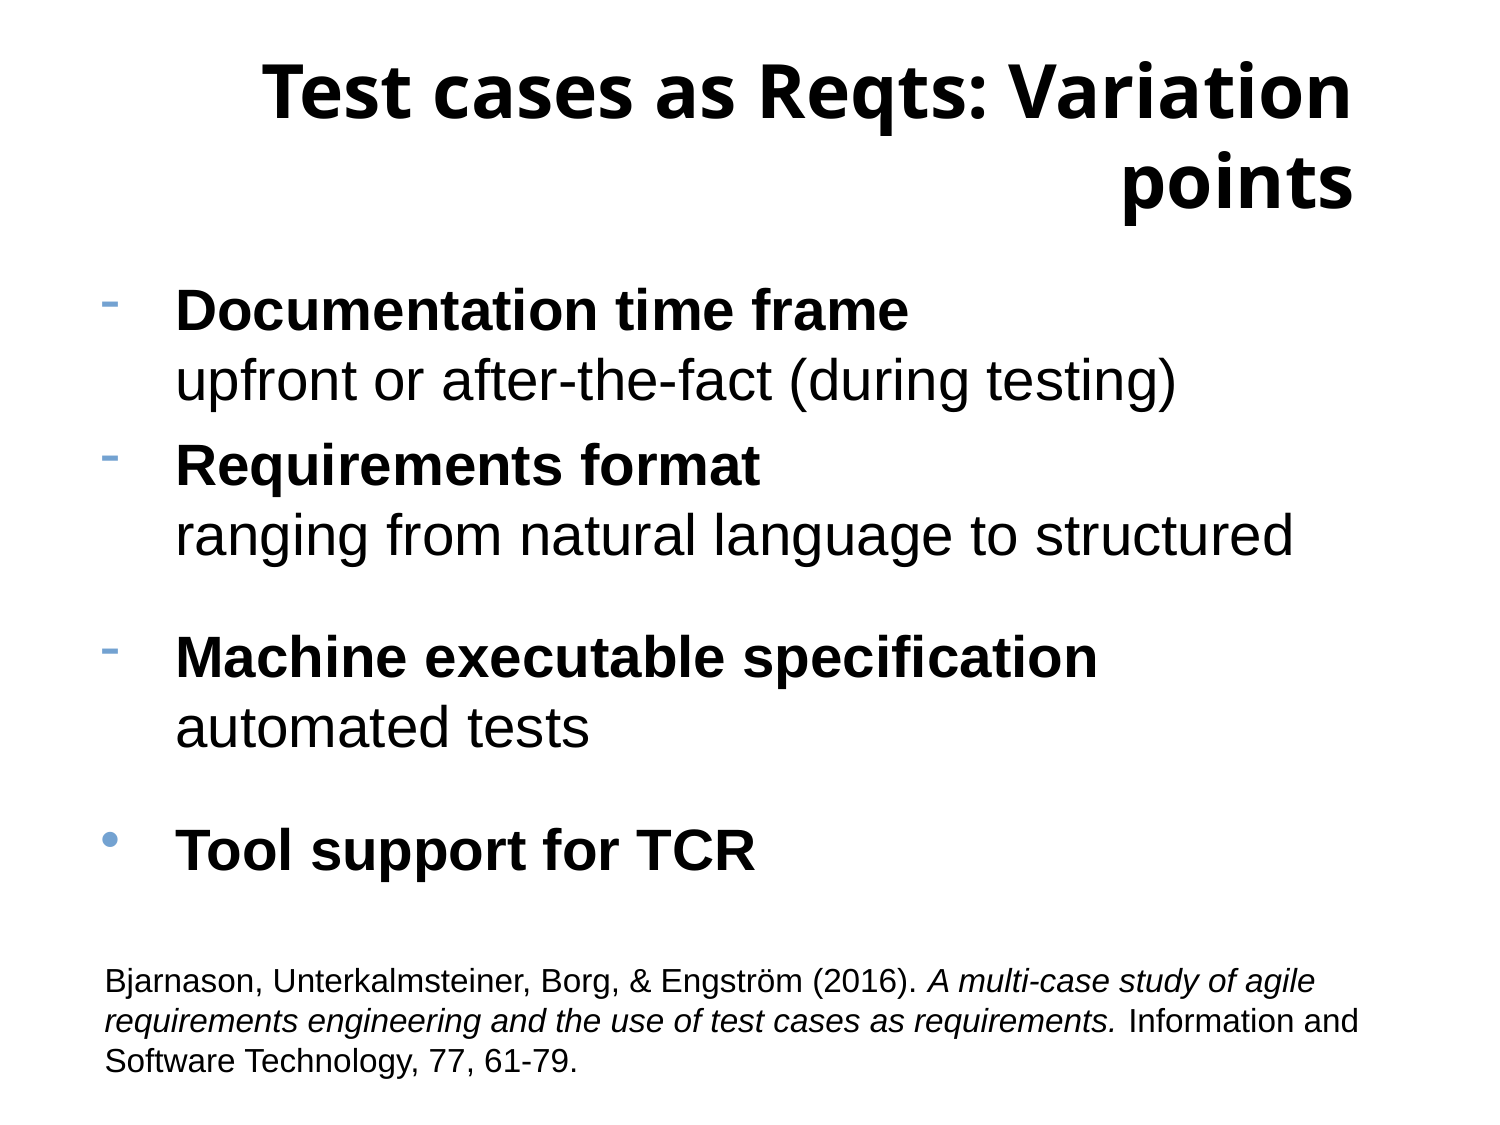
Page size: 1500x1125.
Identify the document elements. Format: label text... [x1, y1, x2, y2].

list Documentation time frame upfront or after-the-fact (during testing) Requirements format ranging from natural language to structured Machine executable specification automated tests Tool support for TCR [85, 264, 1435, 953]
text_box Bjarnason, Unterkalmsteiner, Borg, & Engström (2016). A multi-case study of agile requirements engineering and the use of test cases as requirements. Information and Software Technology, 77, 61-79. [89, 952, 1410, 1087]
title Test cases as Reqts: Variation points [129, 43, 1371, 232]
